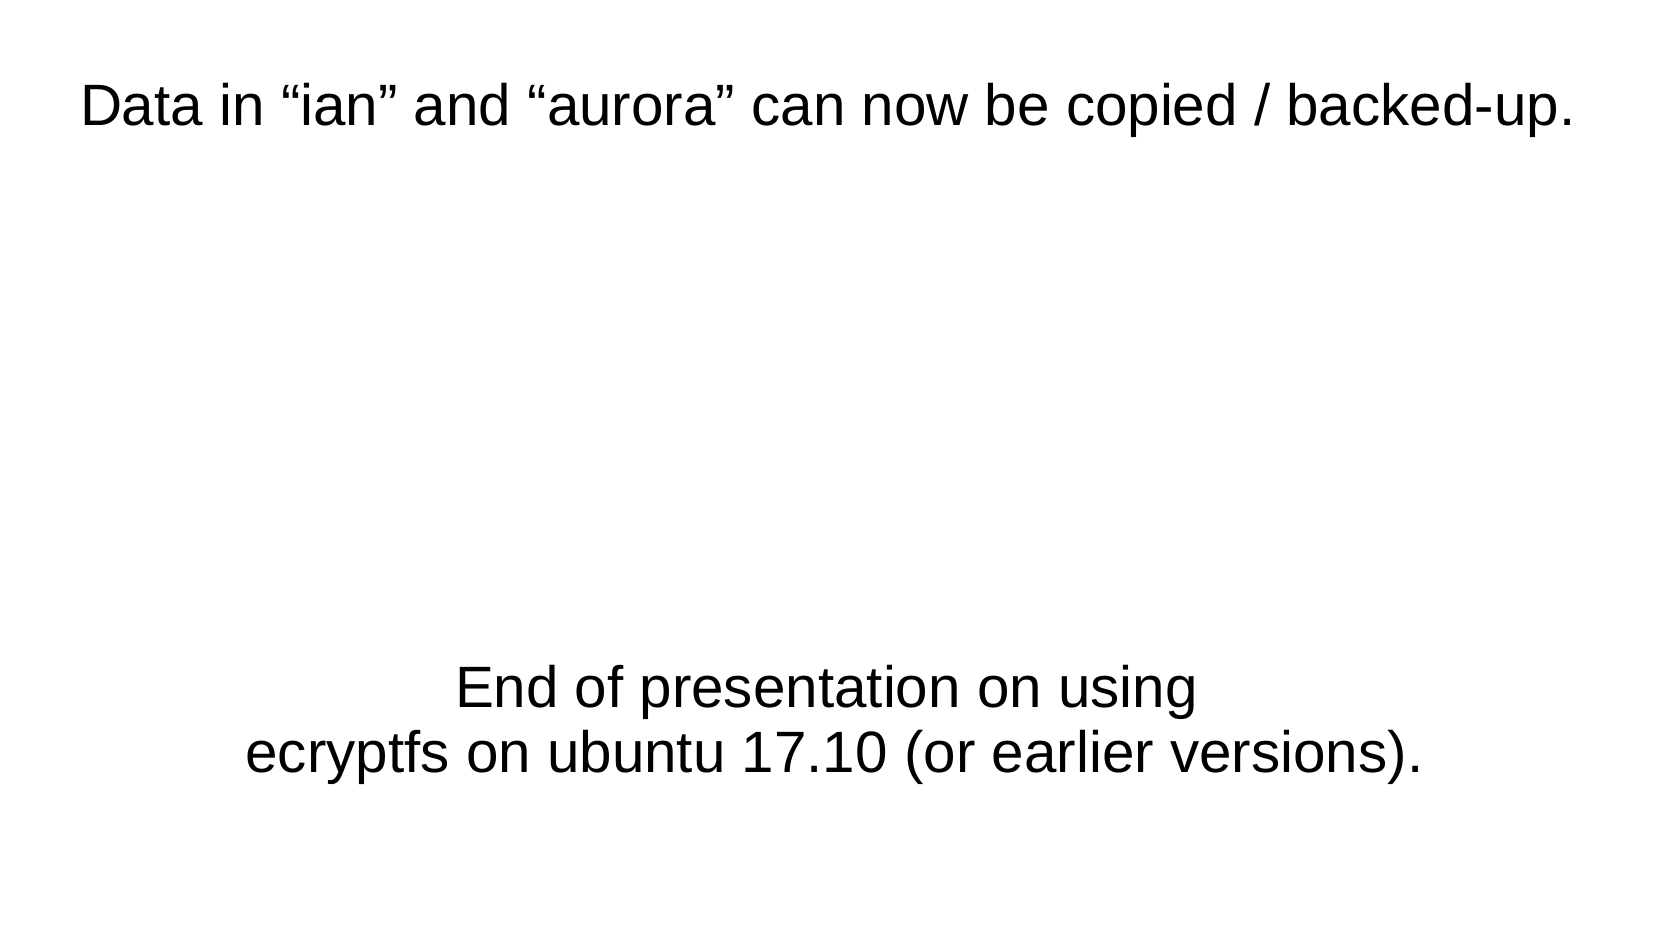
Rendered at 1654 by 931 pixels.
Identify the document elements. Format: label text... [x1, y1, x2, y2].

title Data in “ian” and “aurora” can now be copied / backed-up. [44, 45, 1620, 166]
title End of presentation on using ecryptfs on ubuntu 17.10 (or earlier versions). [30, 654, 1606, 786]
